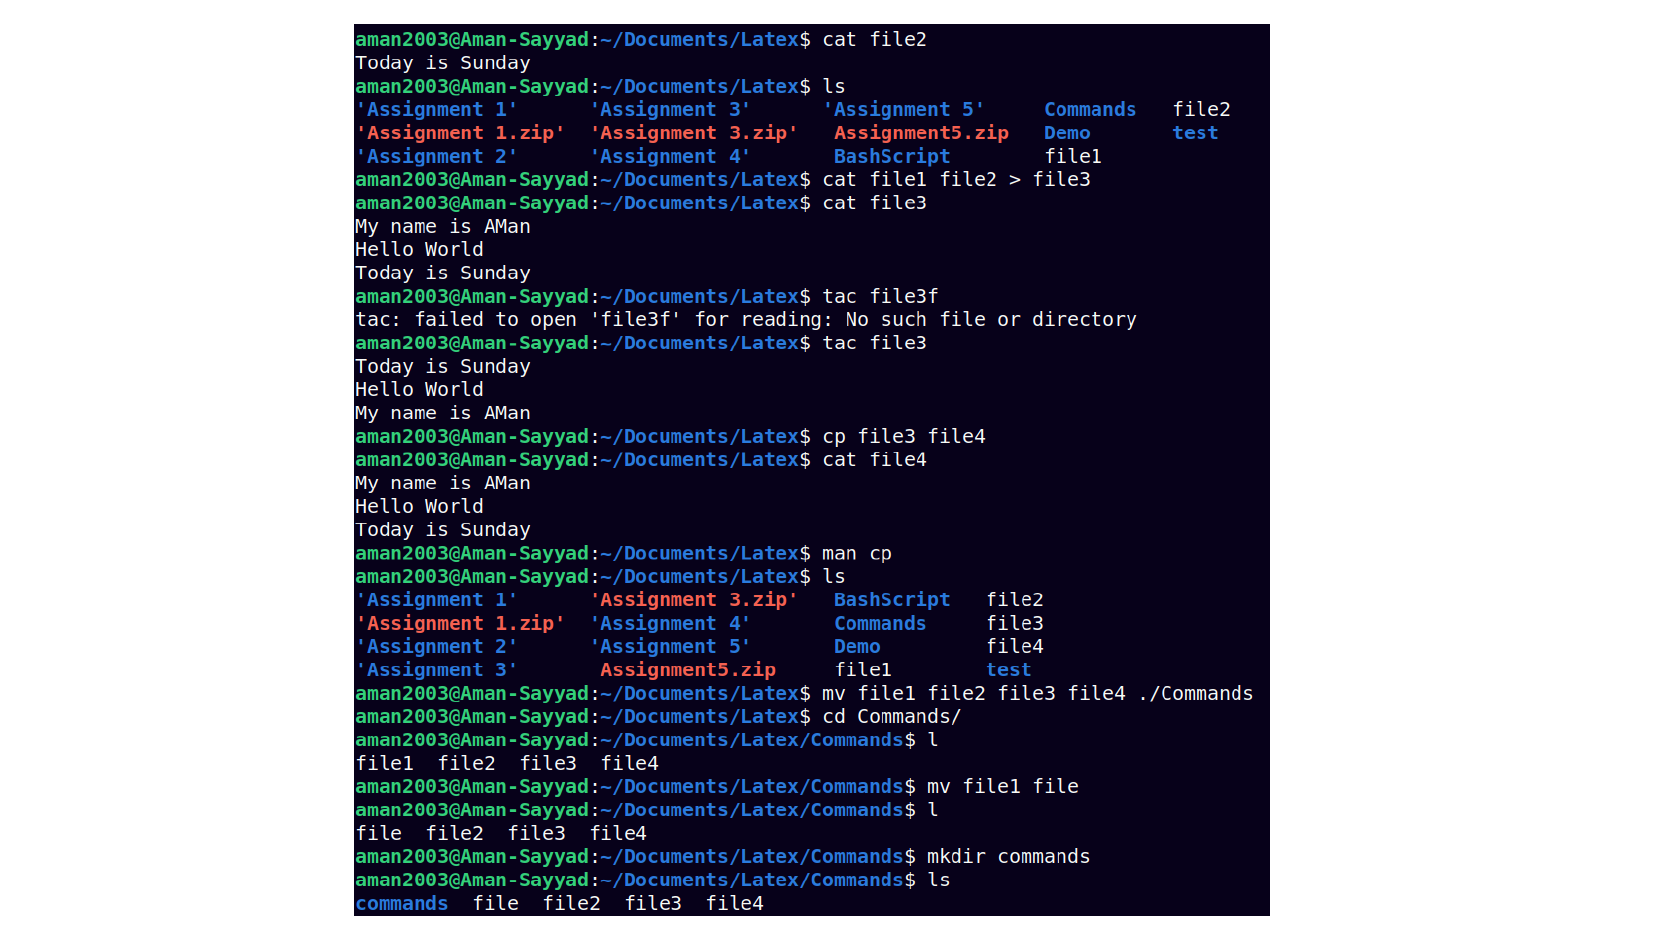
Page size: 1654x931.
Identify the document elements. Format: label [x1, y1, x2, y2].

picture [354, 24, 1270, 916]
